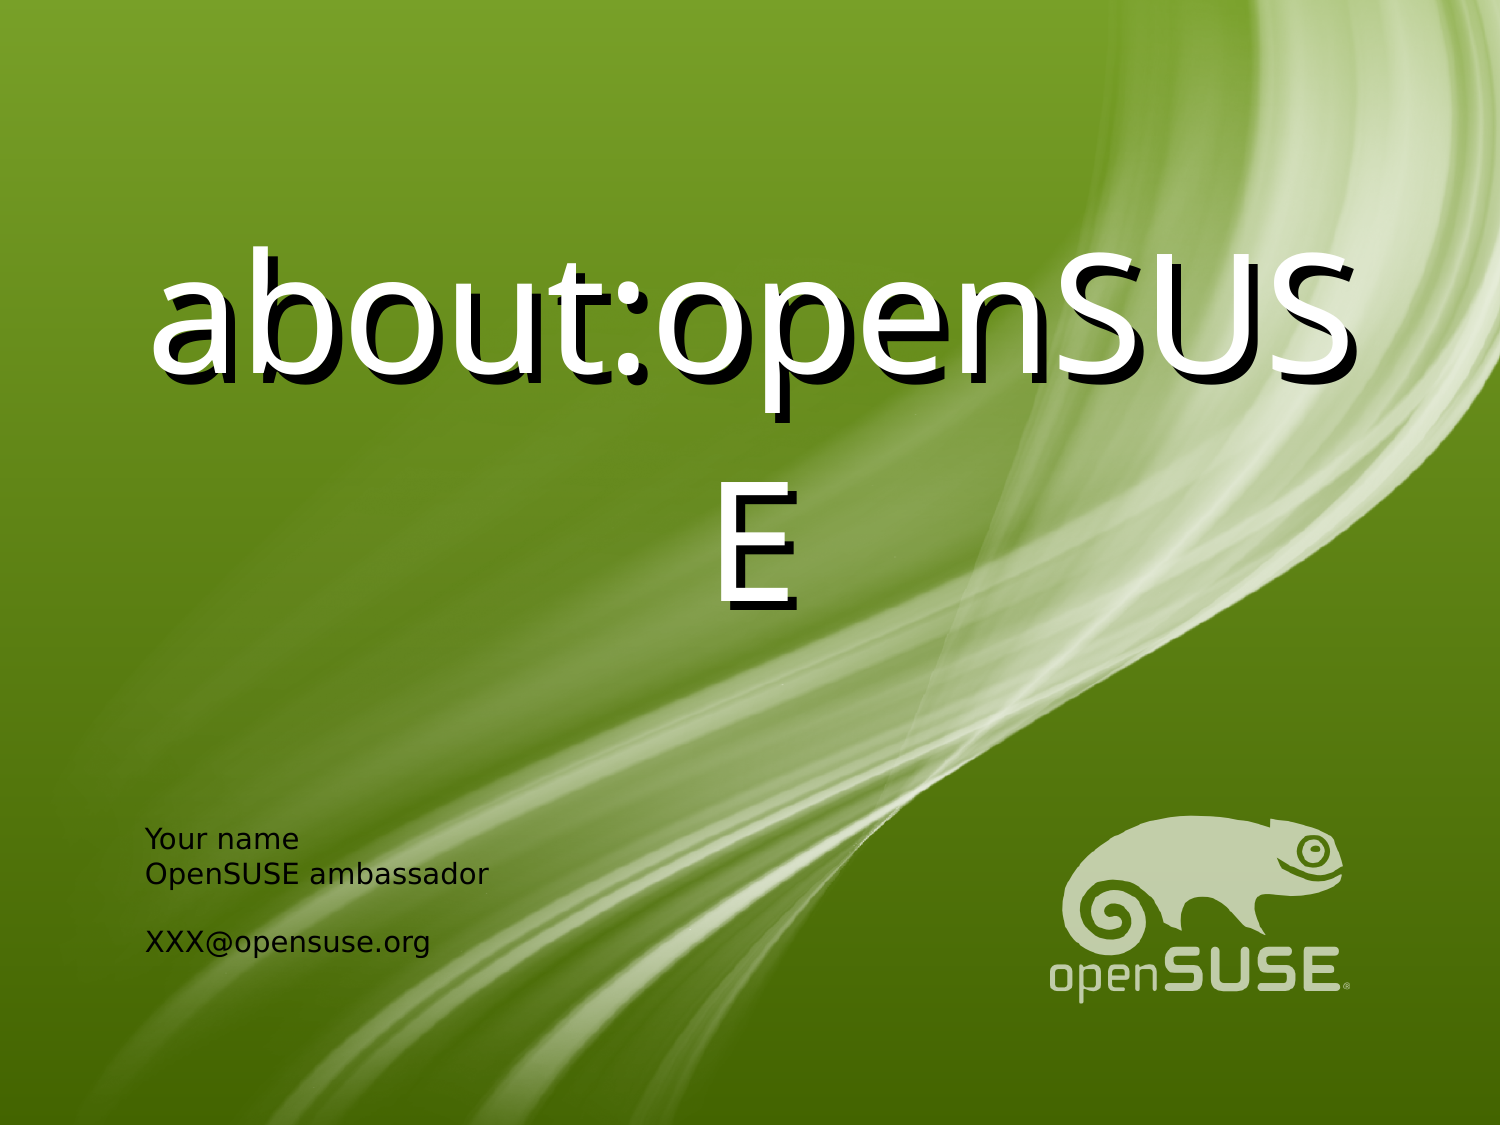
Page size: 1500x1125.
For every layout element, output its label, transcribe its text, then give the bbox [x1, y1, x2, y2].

title about:openSUSE [145, 215, 1358, 631]
picture [0, 0, 1500, 1125]
subtitle Your name OpenSUSE ambassador XXX@opensuse.org [144, 813, 768, 969]
